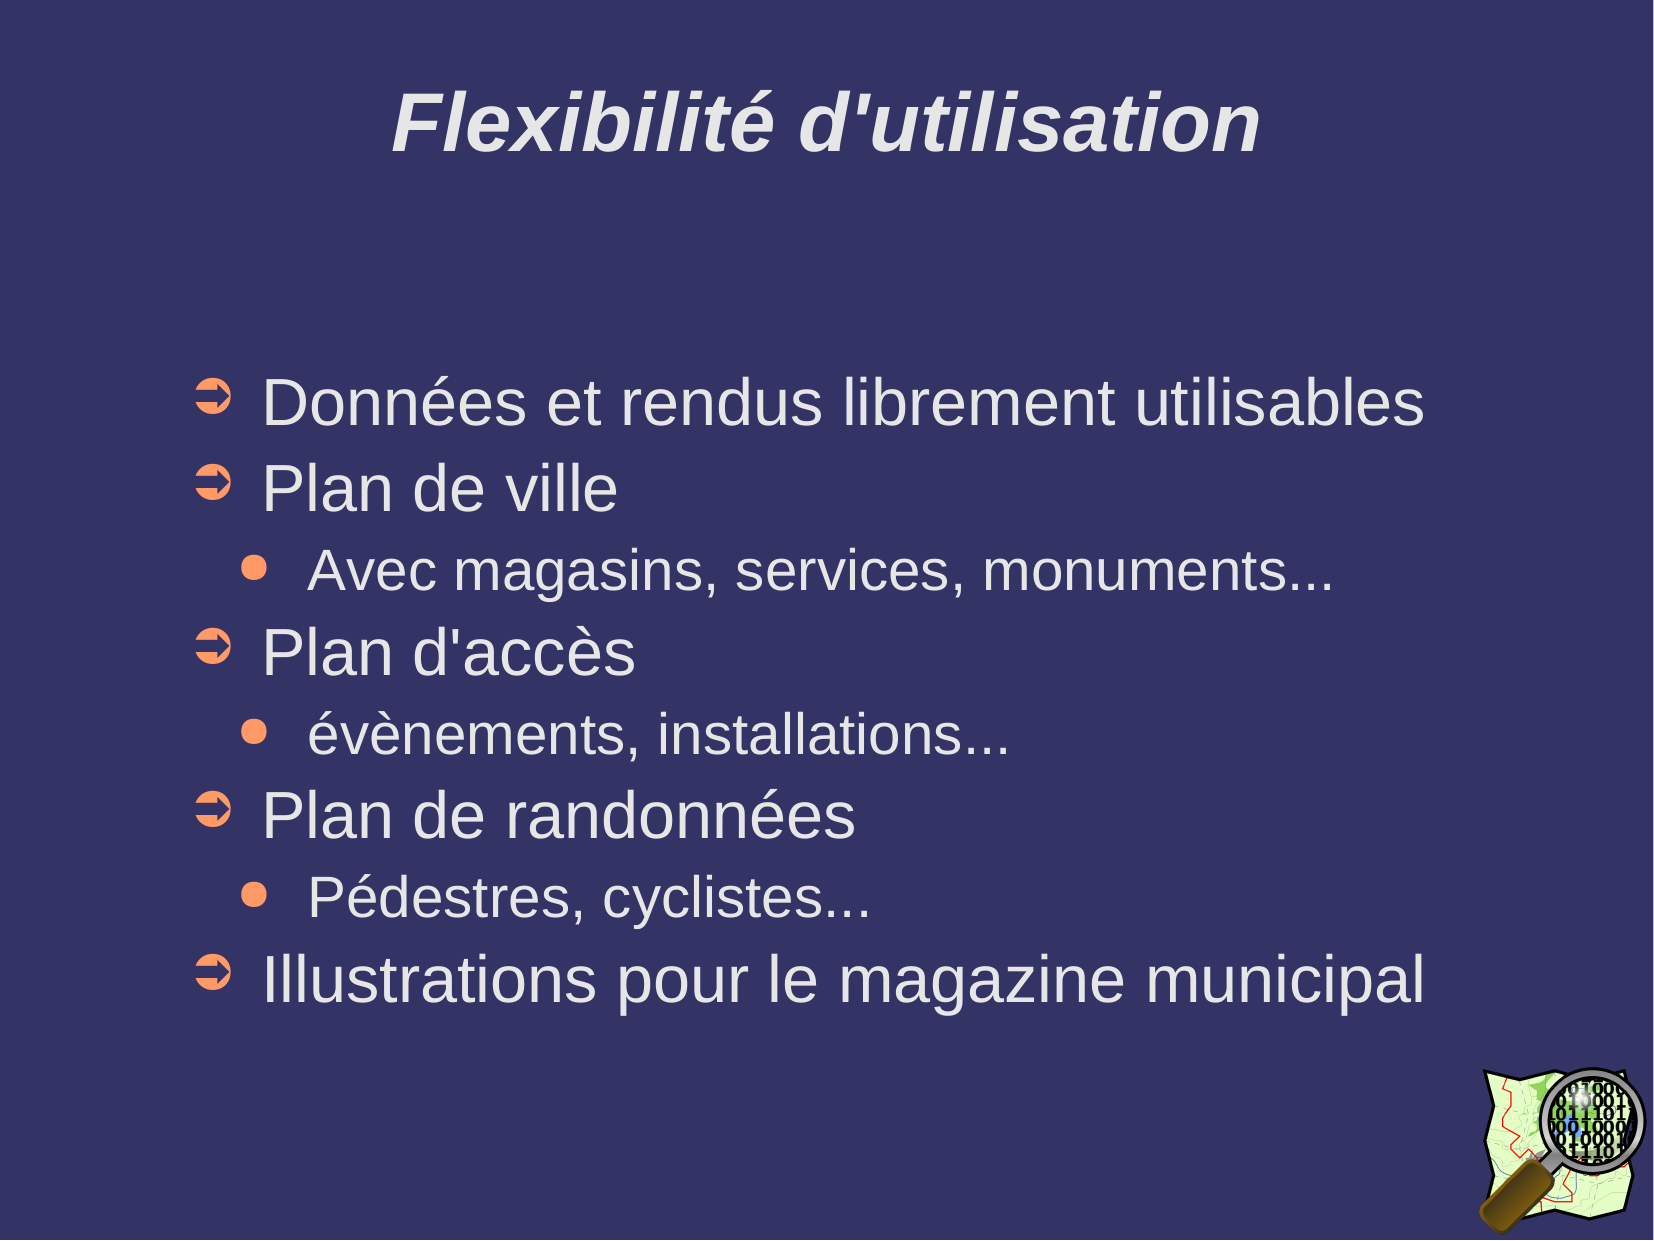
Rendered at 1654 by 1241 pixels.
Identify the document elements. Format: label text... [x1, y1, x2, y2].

title Flexibilité d'utilisation [121, 19, 1534, 227]
picture [1476, 1062, 1650, 1236]
list Données et rendus librement utilisables Plan de ville Avec magasins, services, monuments... Plan d'accès évènements, installations... Plan de randonnées Pédestres, cyclistes... Illustrations pour le magazine municipal [178, 364, 1570, 1147]
